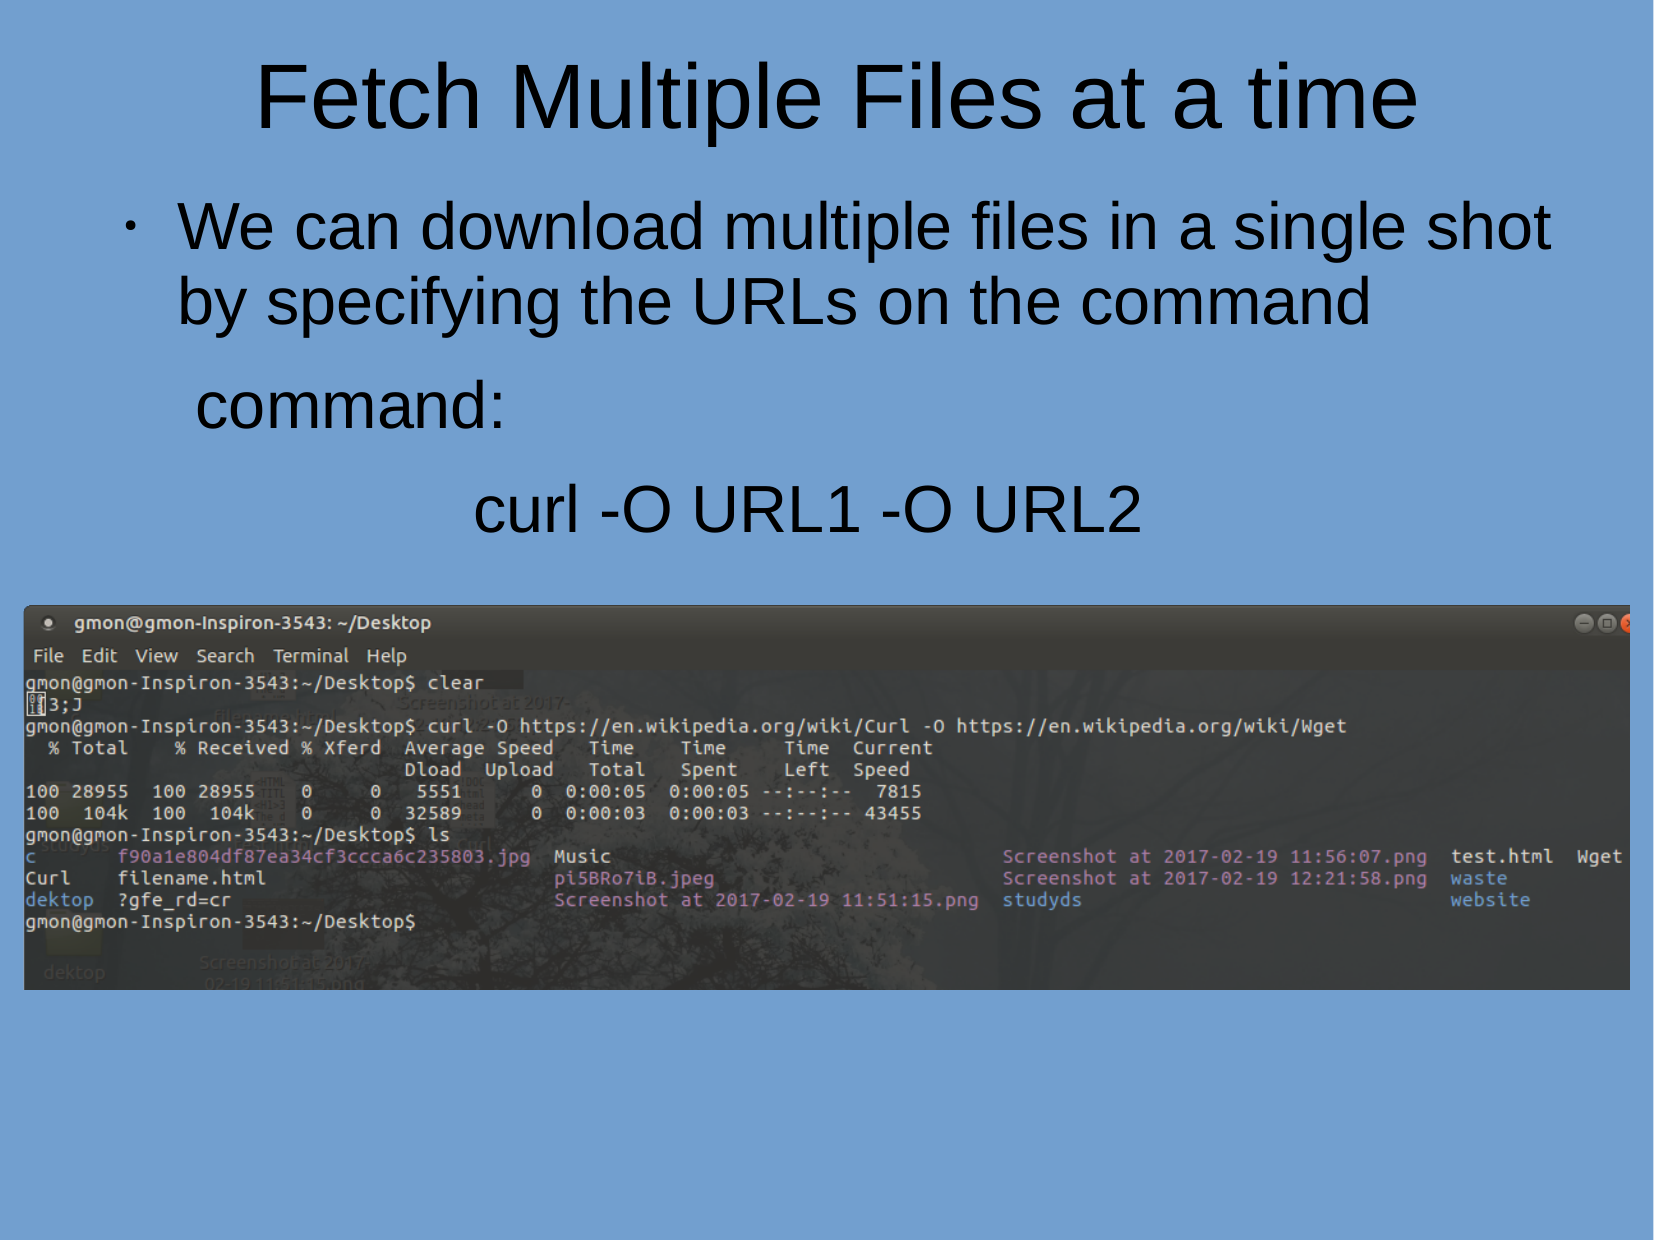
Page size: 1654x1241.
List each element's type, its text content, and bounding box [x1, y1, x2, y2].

title Fetch Multiple Files at a time [94, 0, 1583, 201]
list We can download multiple files in a single shot by specifying the URLs on the command command: curl -O URL1 -O URL2 [106, 188, 1595, 584]
picture [23, 605, 1630, 990]
